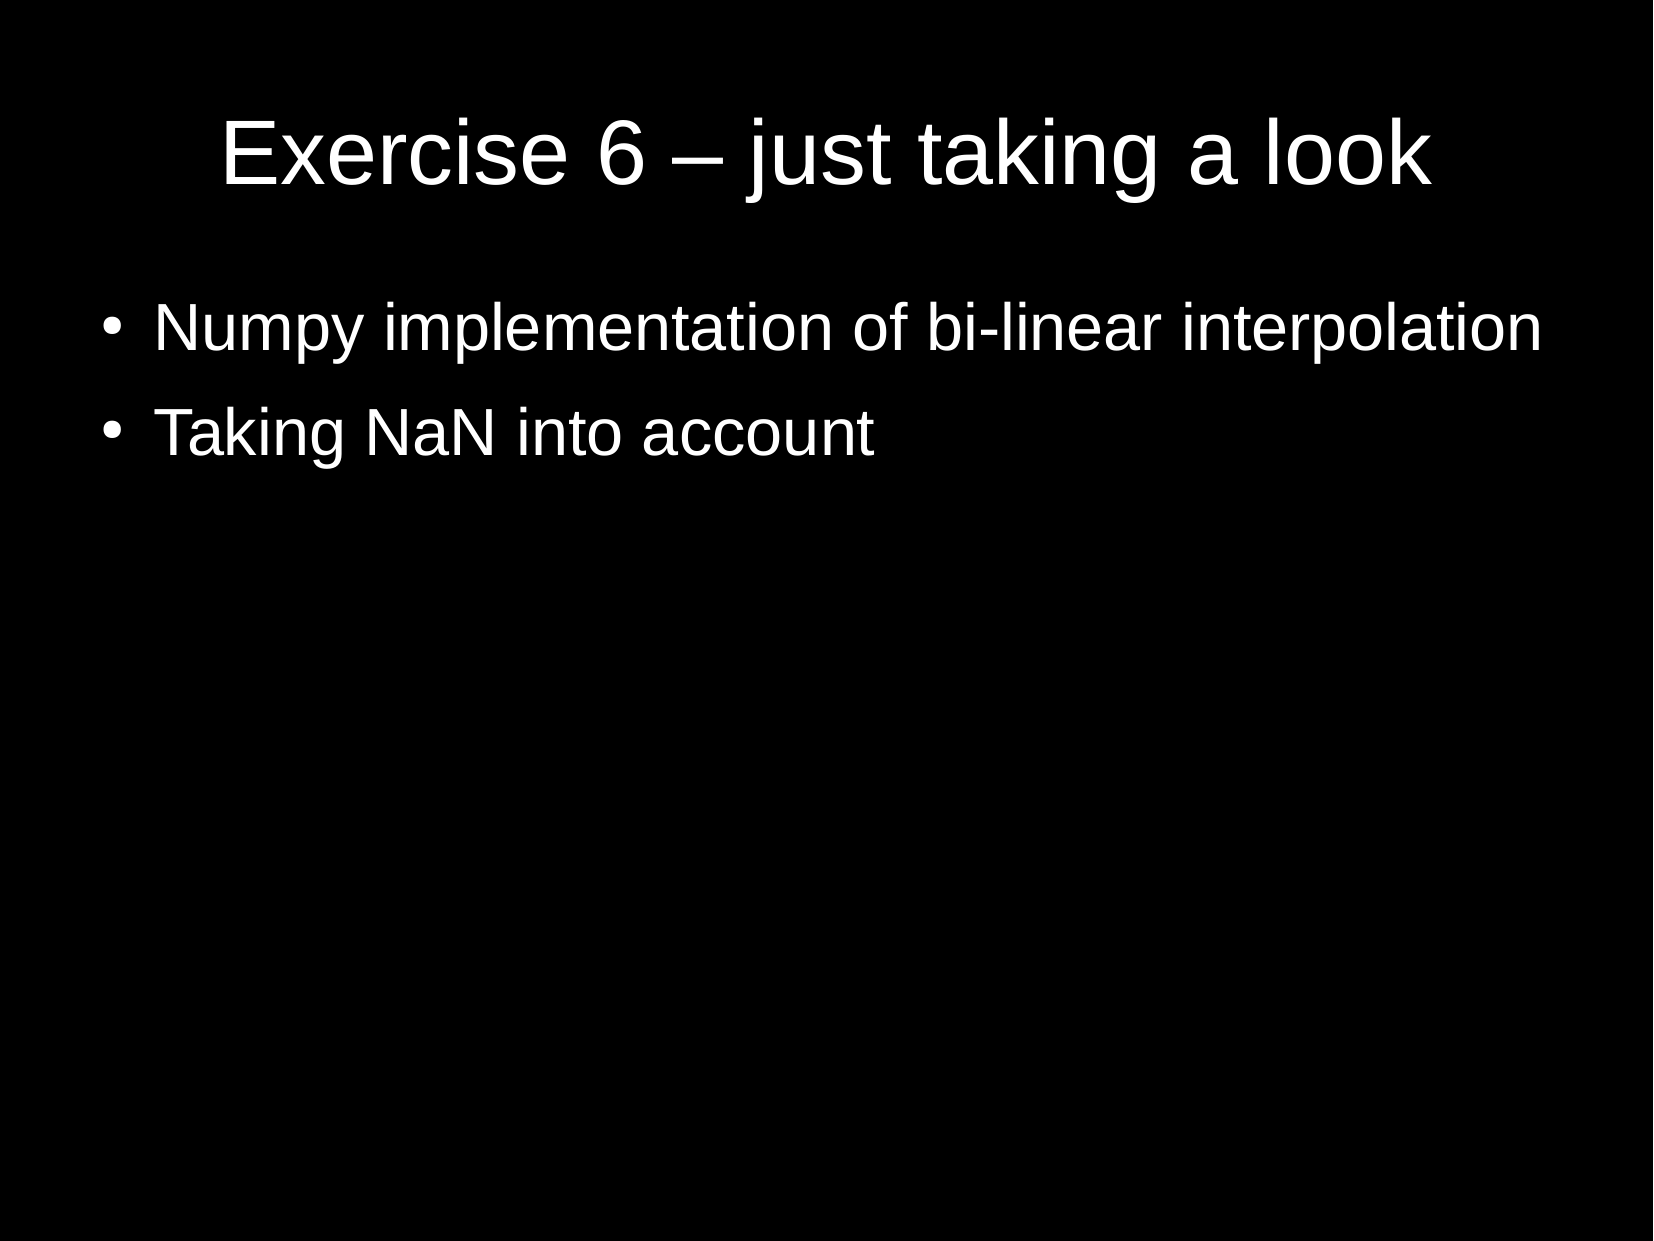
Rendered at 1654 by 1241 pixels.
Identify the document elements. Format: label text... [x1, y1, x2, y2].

list Numpy implementation of bi-linear interpolation Taking NaN into account [82, 290, 1571, 1010]
title Exercise 6 – just taking a look [82, 49, 1571, 257]
